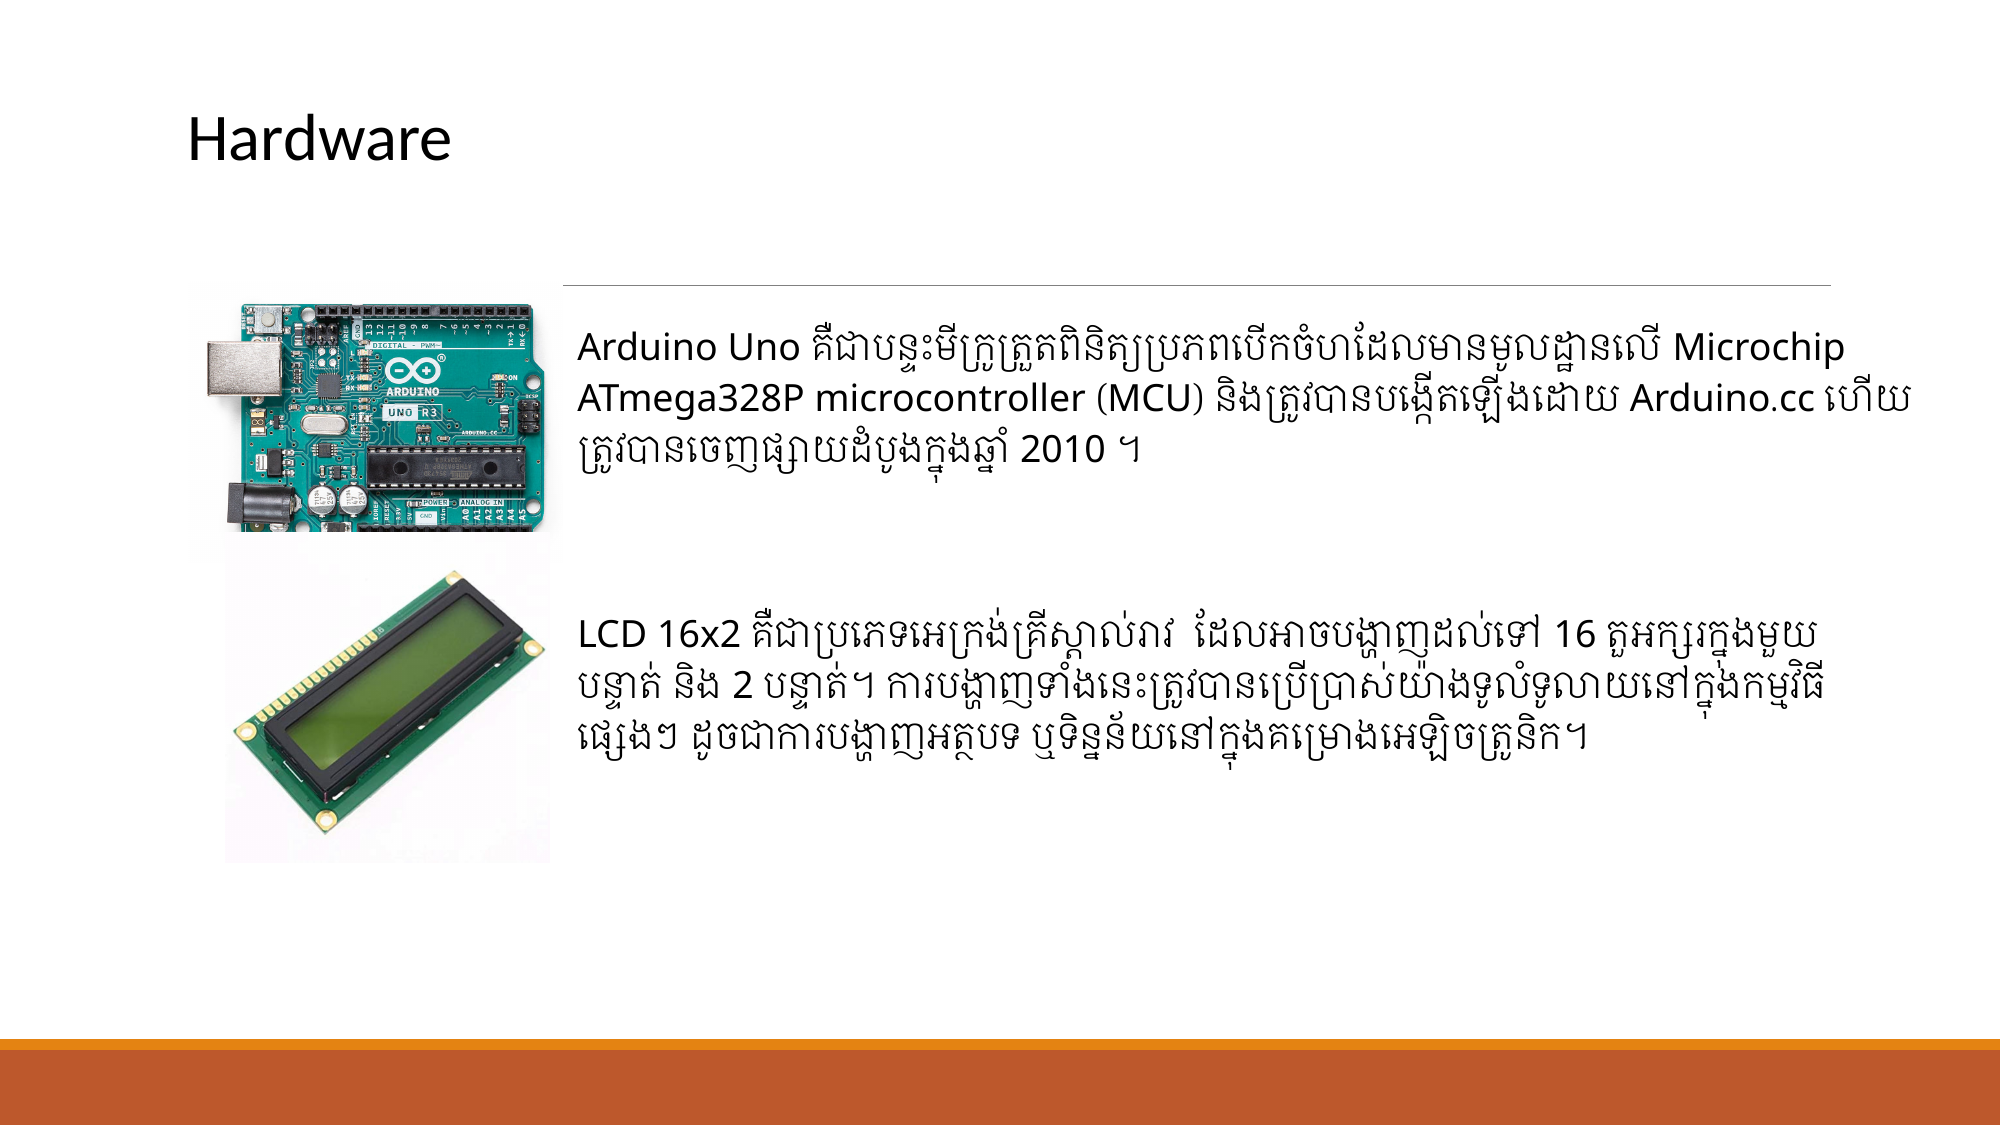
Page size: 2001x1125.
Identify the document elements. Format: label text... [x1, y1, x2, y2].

text_box LCD 16x2 គឺជាប្រភេទអេក្រង់គ្រីស្តាល់រាវ ដែលអាចបង្ហាញដល់ទៅ 16 តួអក្សរក្នុងមួយបន្ទាត់ និង 2 បន្ទាត់។ ការបង្ហាញទាំងនេះត្រូវបានប្រើប្រាស់យ៉ាងទូលំទូលាយនៅក្នុងកម្មវិធីផ្សេងៗ ដូចជាការបង្ហាញអត្ថបទ ឬទិន្នន័យនៅក្នុងគម្រោងអេឡិចត្រូនិក។ [562, 600, 1876, 901]
text_box Arduino Uno គឺជាបន្ទះមីក្រូត្រួតពិនិត្យប្រភពបើកចំហដែលមានមូលដ្ឋានលើ Microchip ATmega328P microcontroller (MCU) និងត្រូវបានបង្កើតឡើងដោយ Arduino.cc ហើយត្រូវបានចេញផ្សាយដំបូងក្នុងឆ្នាំ 2010 ។ [562, 262, 1951, 488]
title Hardware [187, 24, 1838, 263]
picture [188, 281, 563, 863]
